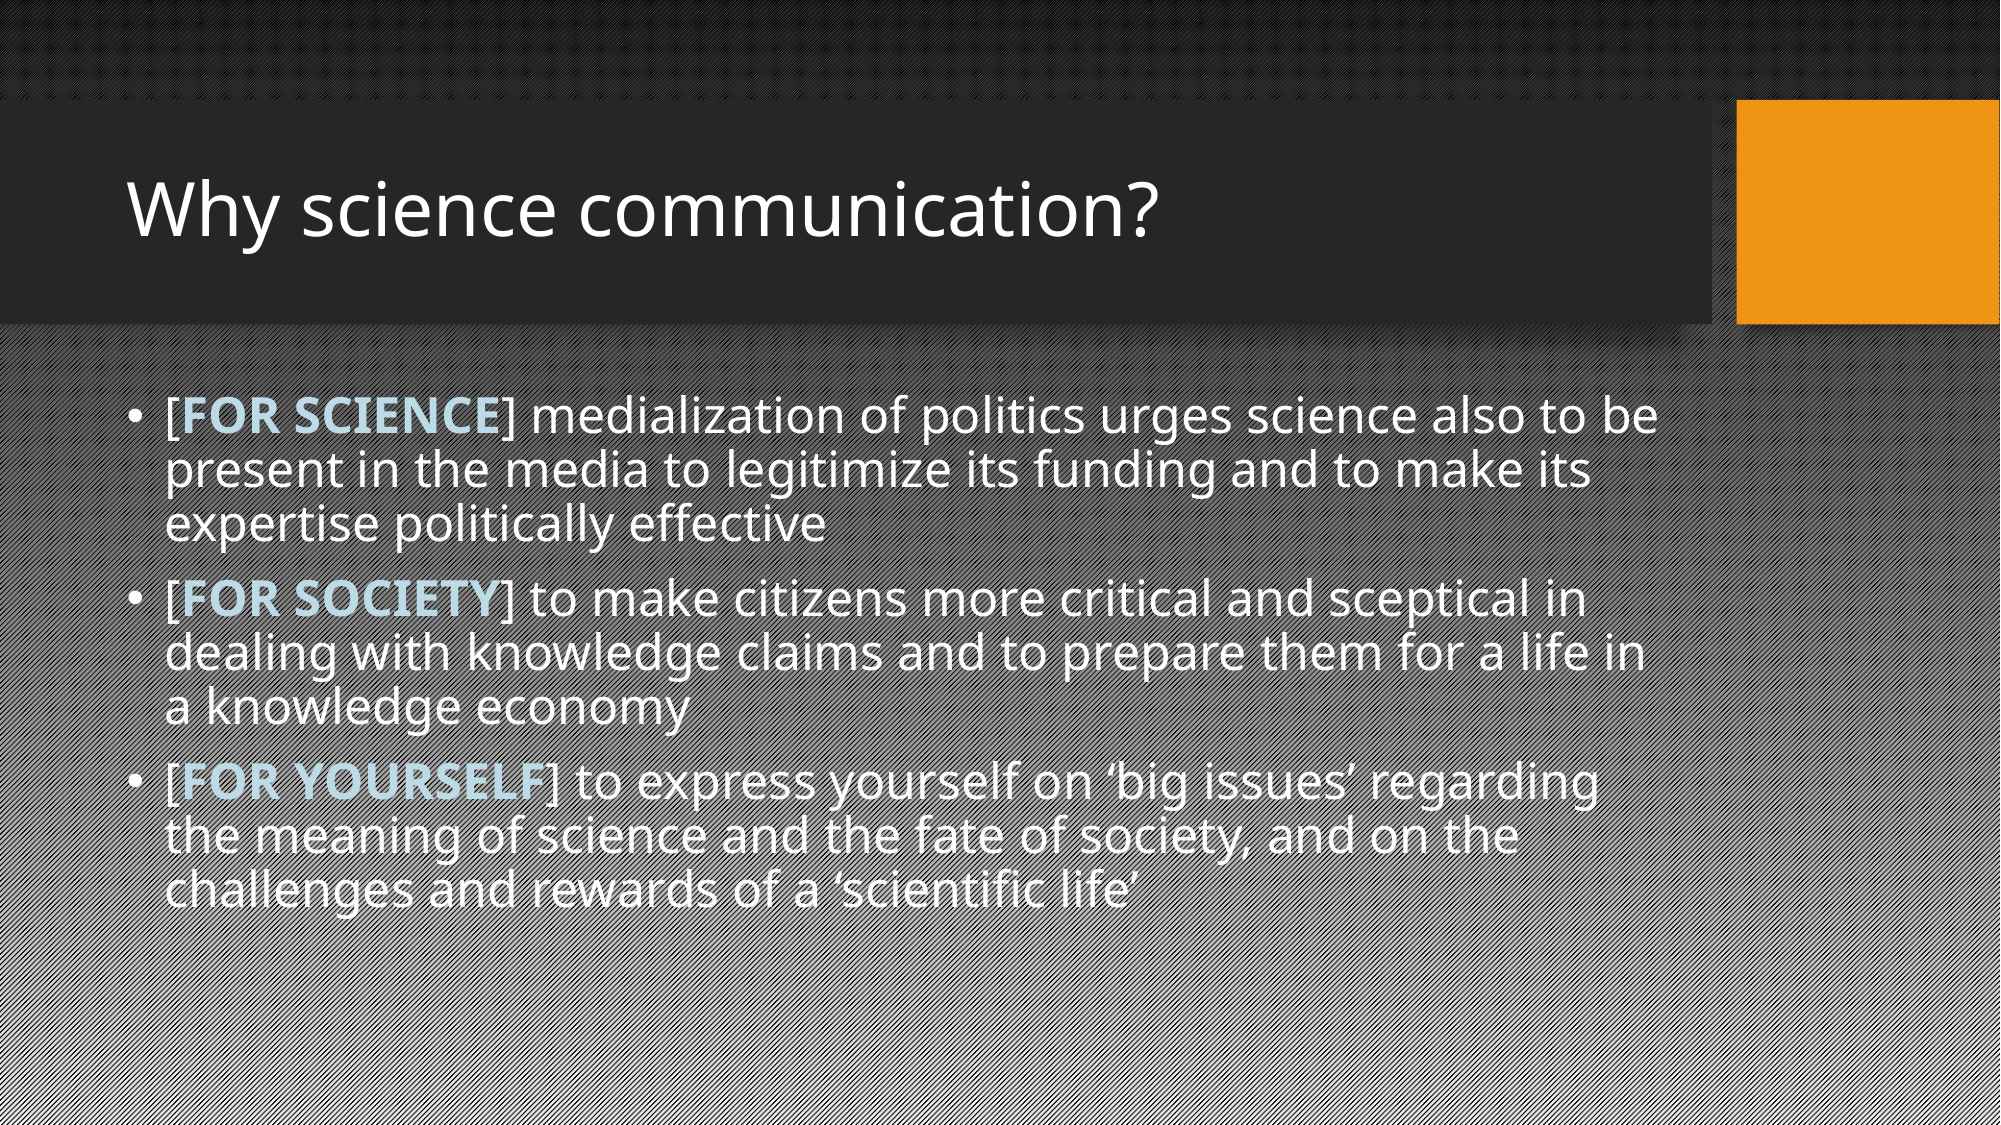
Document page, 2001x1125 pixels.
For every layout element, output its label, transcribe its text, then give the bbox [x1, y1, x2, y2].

title Why science communication? [111, 123, 1689, 301]
picture [0, 0, 2000, 1125]
list [FOR SCIENCE] medialization of politics urges science also to be present in the media to legitimize its funding and to make its expertise politically effective [FOR SOCIETY] to make citizens more critical and sceptical in dealing with knowledge claims and to prepare them for a life in a knowledge economy [FOR YOURSELF] to express yourself on ‘big issues’ regarding the meaning of science and the fate of society, and on the challenges and rewards of a ‘scientific life’ [111, 383, 1689, 974]
